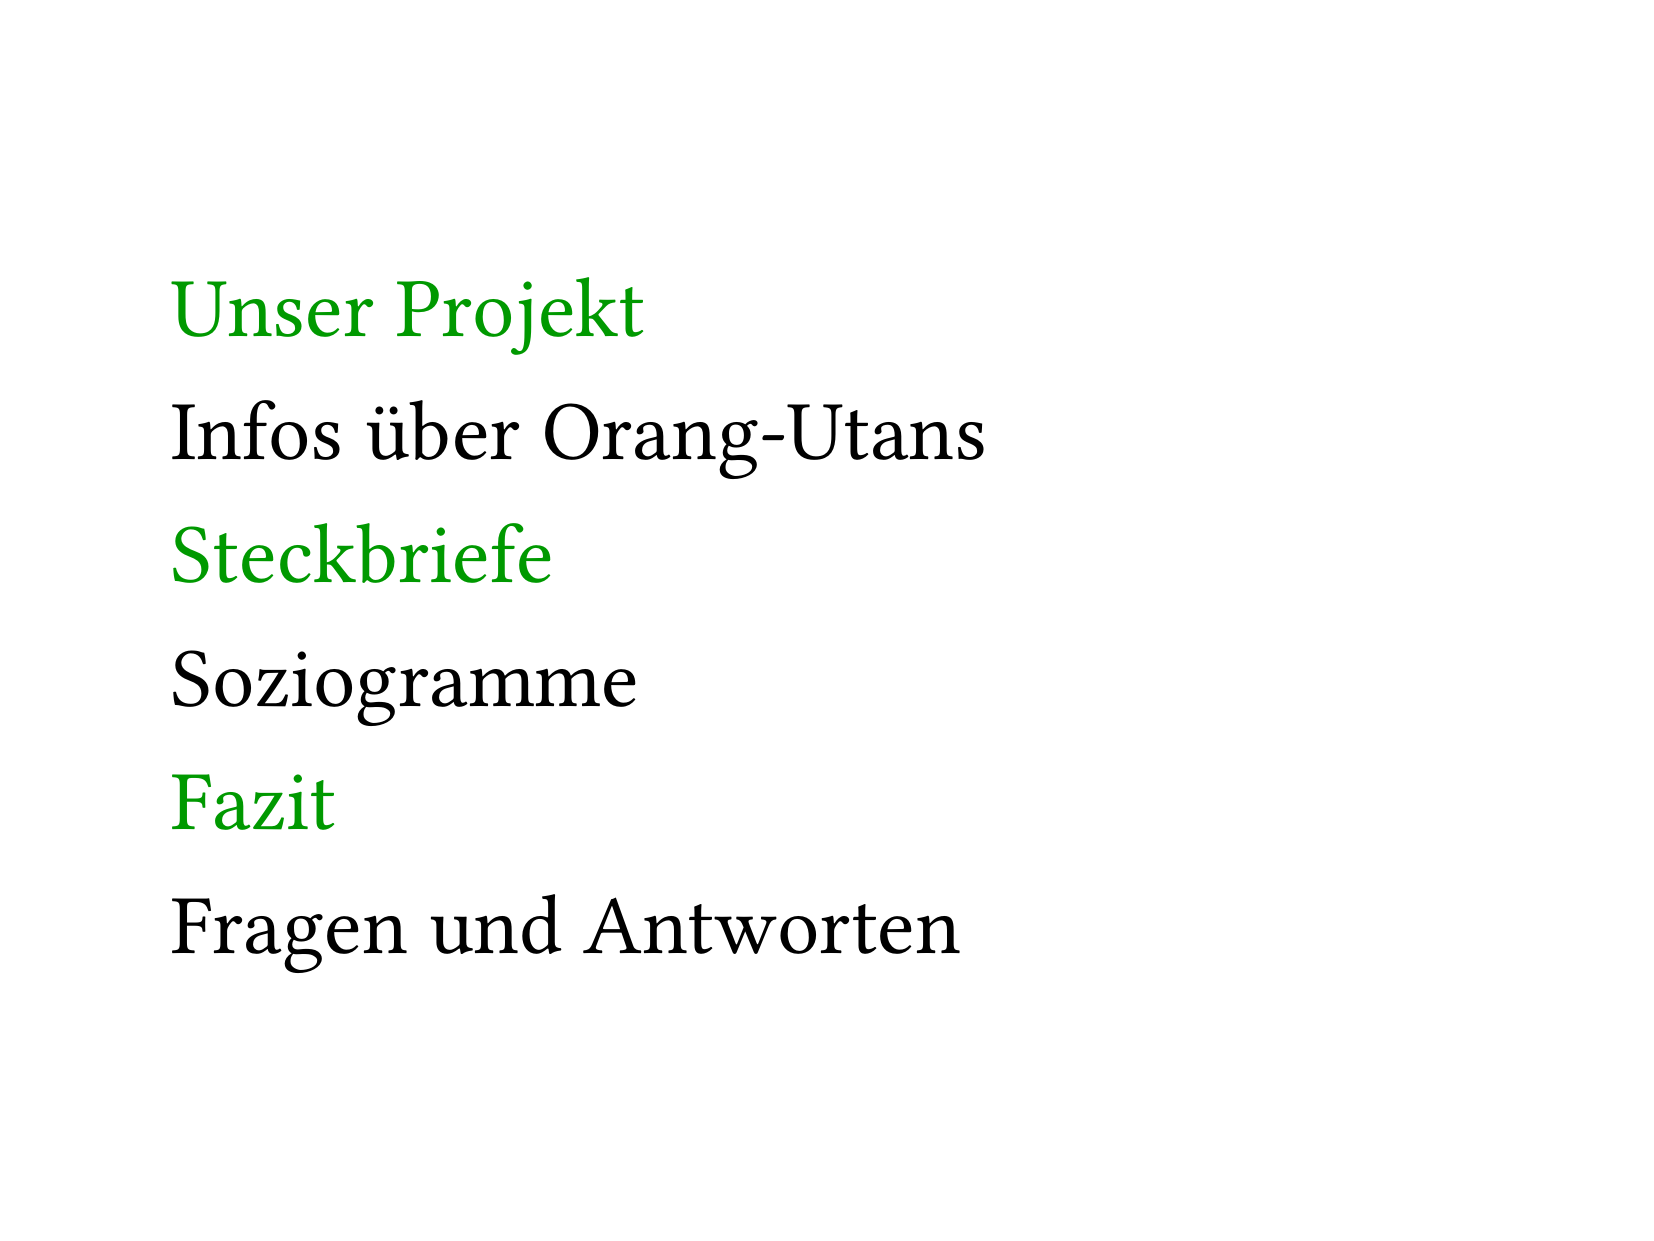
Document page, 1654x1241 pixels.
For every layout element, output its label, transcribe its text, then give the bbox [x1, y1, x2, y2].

list Unser Projekt Infos über Orang-Utans Steckbriefe Soziogramme Fazit Fragen und Antworten [171, 260, 1483, 980]
